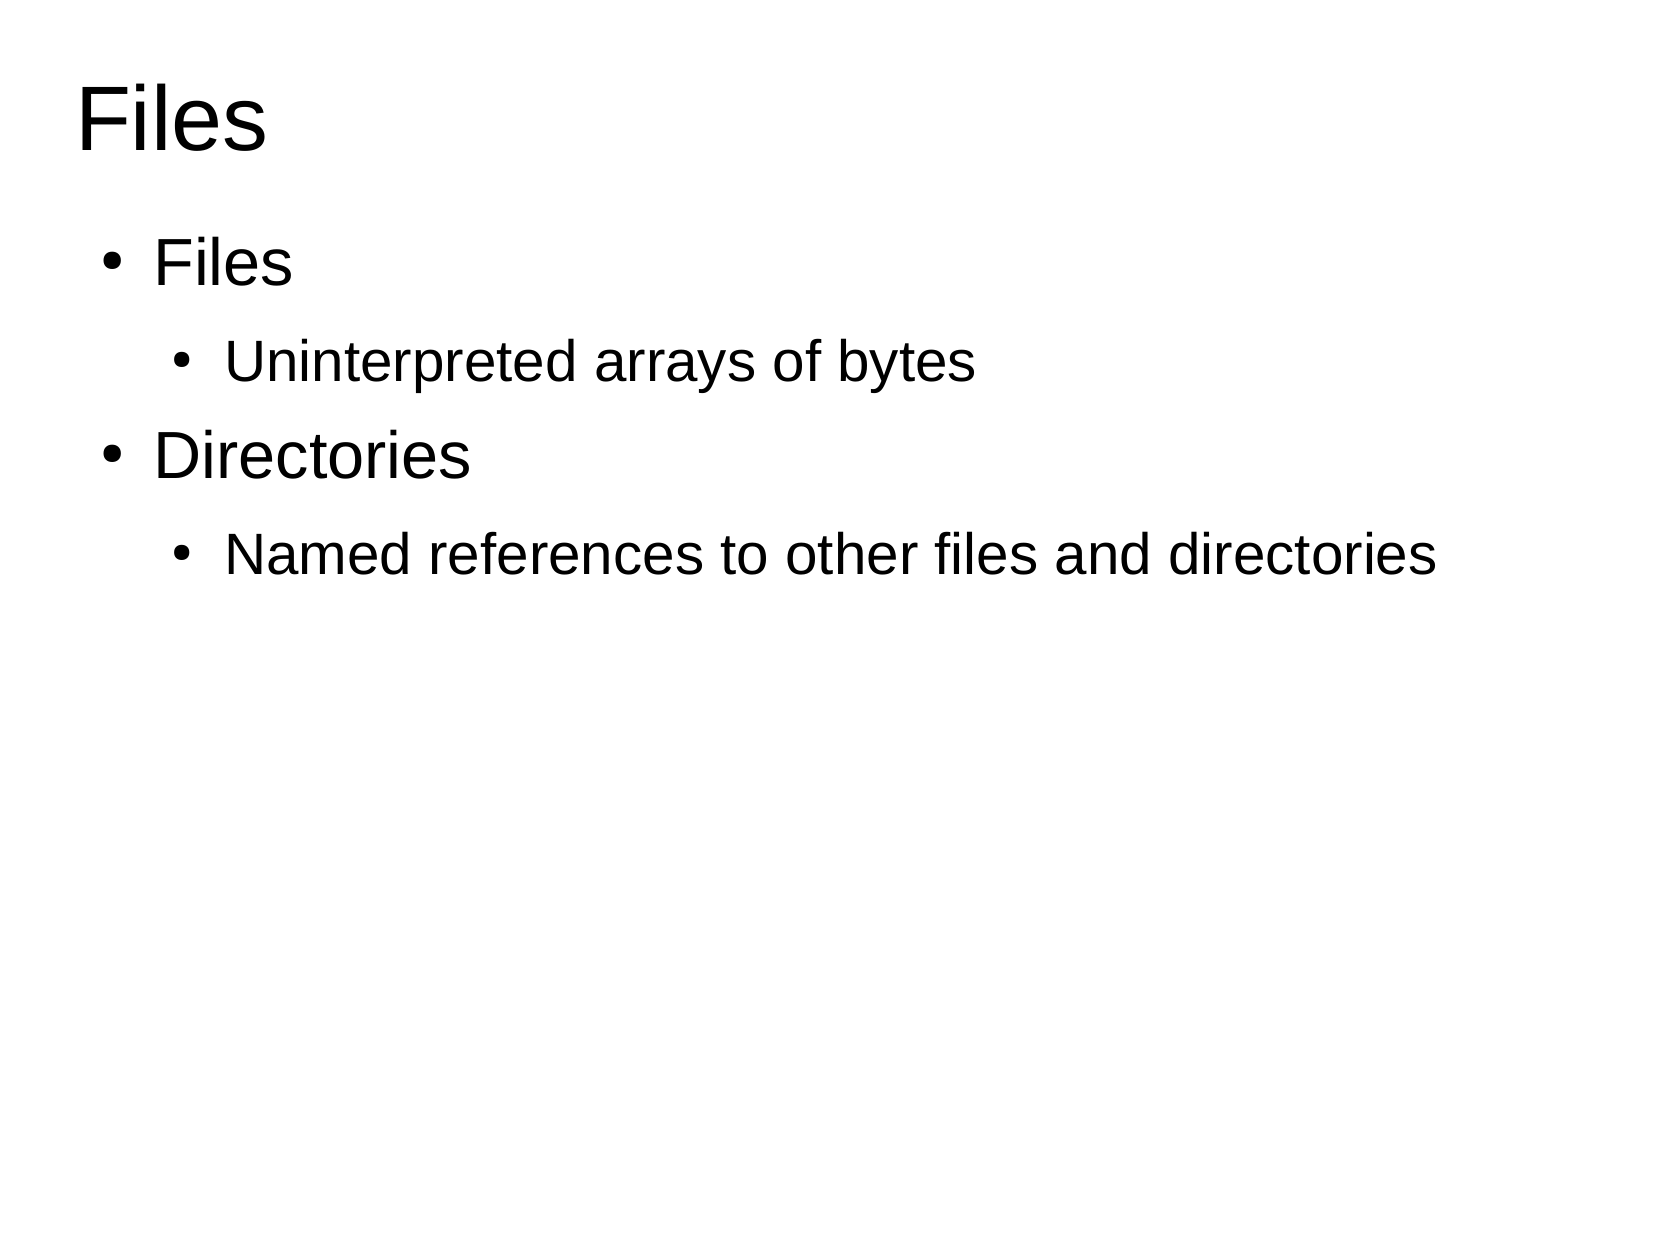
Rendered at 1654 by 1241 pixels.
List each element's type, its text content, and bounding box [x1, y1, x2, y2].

list Files Uninterpreted arrays of bytes Directories Named references to other files and directories [82, 225, 1571, 1163]
title Files [75, 49, 1538, 188]
